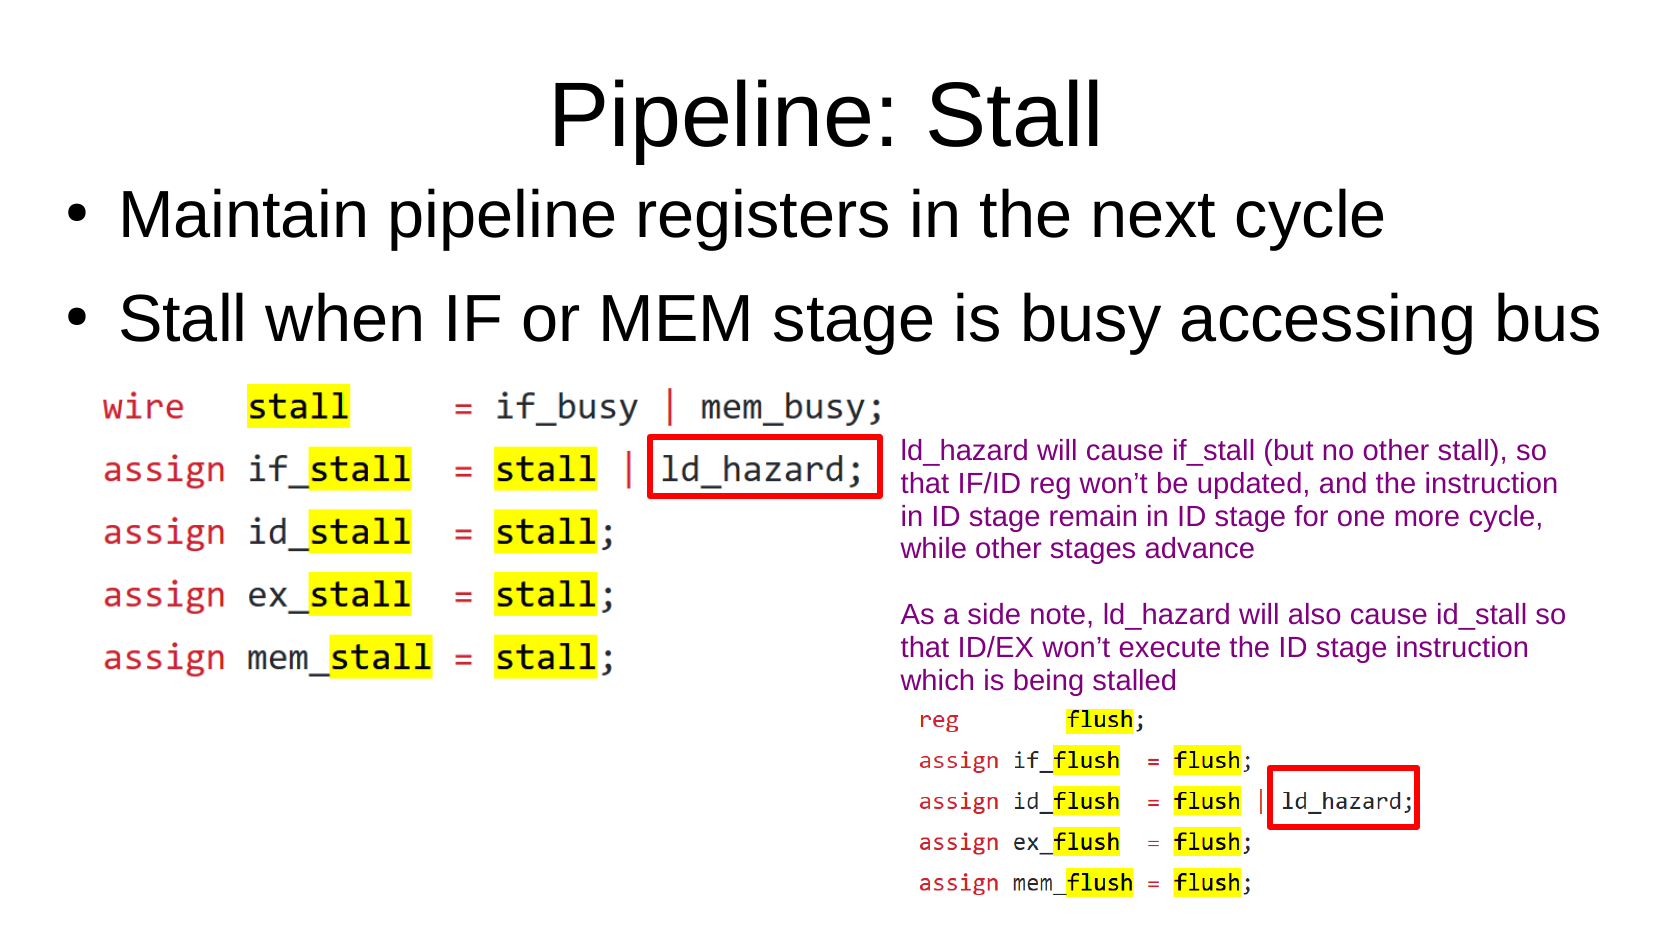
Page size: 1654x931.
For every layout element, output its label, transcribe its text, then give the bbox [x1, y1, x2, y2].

picture [915, 709, 1418, 899]
picture [653, 443, 877, 493]
text_box ld_hazard will cause if_stall (but no other stall), so that IF/ID reg won’t be updated, and the instruction in ID stage remain in ID stage for one more cycle, while other stages advance As a side note, ld_hazard will also cause id_stall so that ID/EX won’t execute the ID stage instruction which is being stalled [885, 426, 1595, 704]
picture [97, 443, 885, 688]
list Maintain pipeline registers in the next cycle Stall when IF or MEM stage is busy accessing bus [47, 177, 1613, 443]
picture [1273, 771, 1414, 824]
title Pipeline: Stall [82, 37, 1571, 177]
